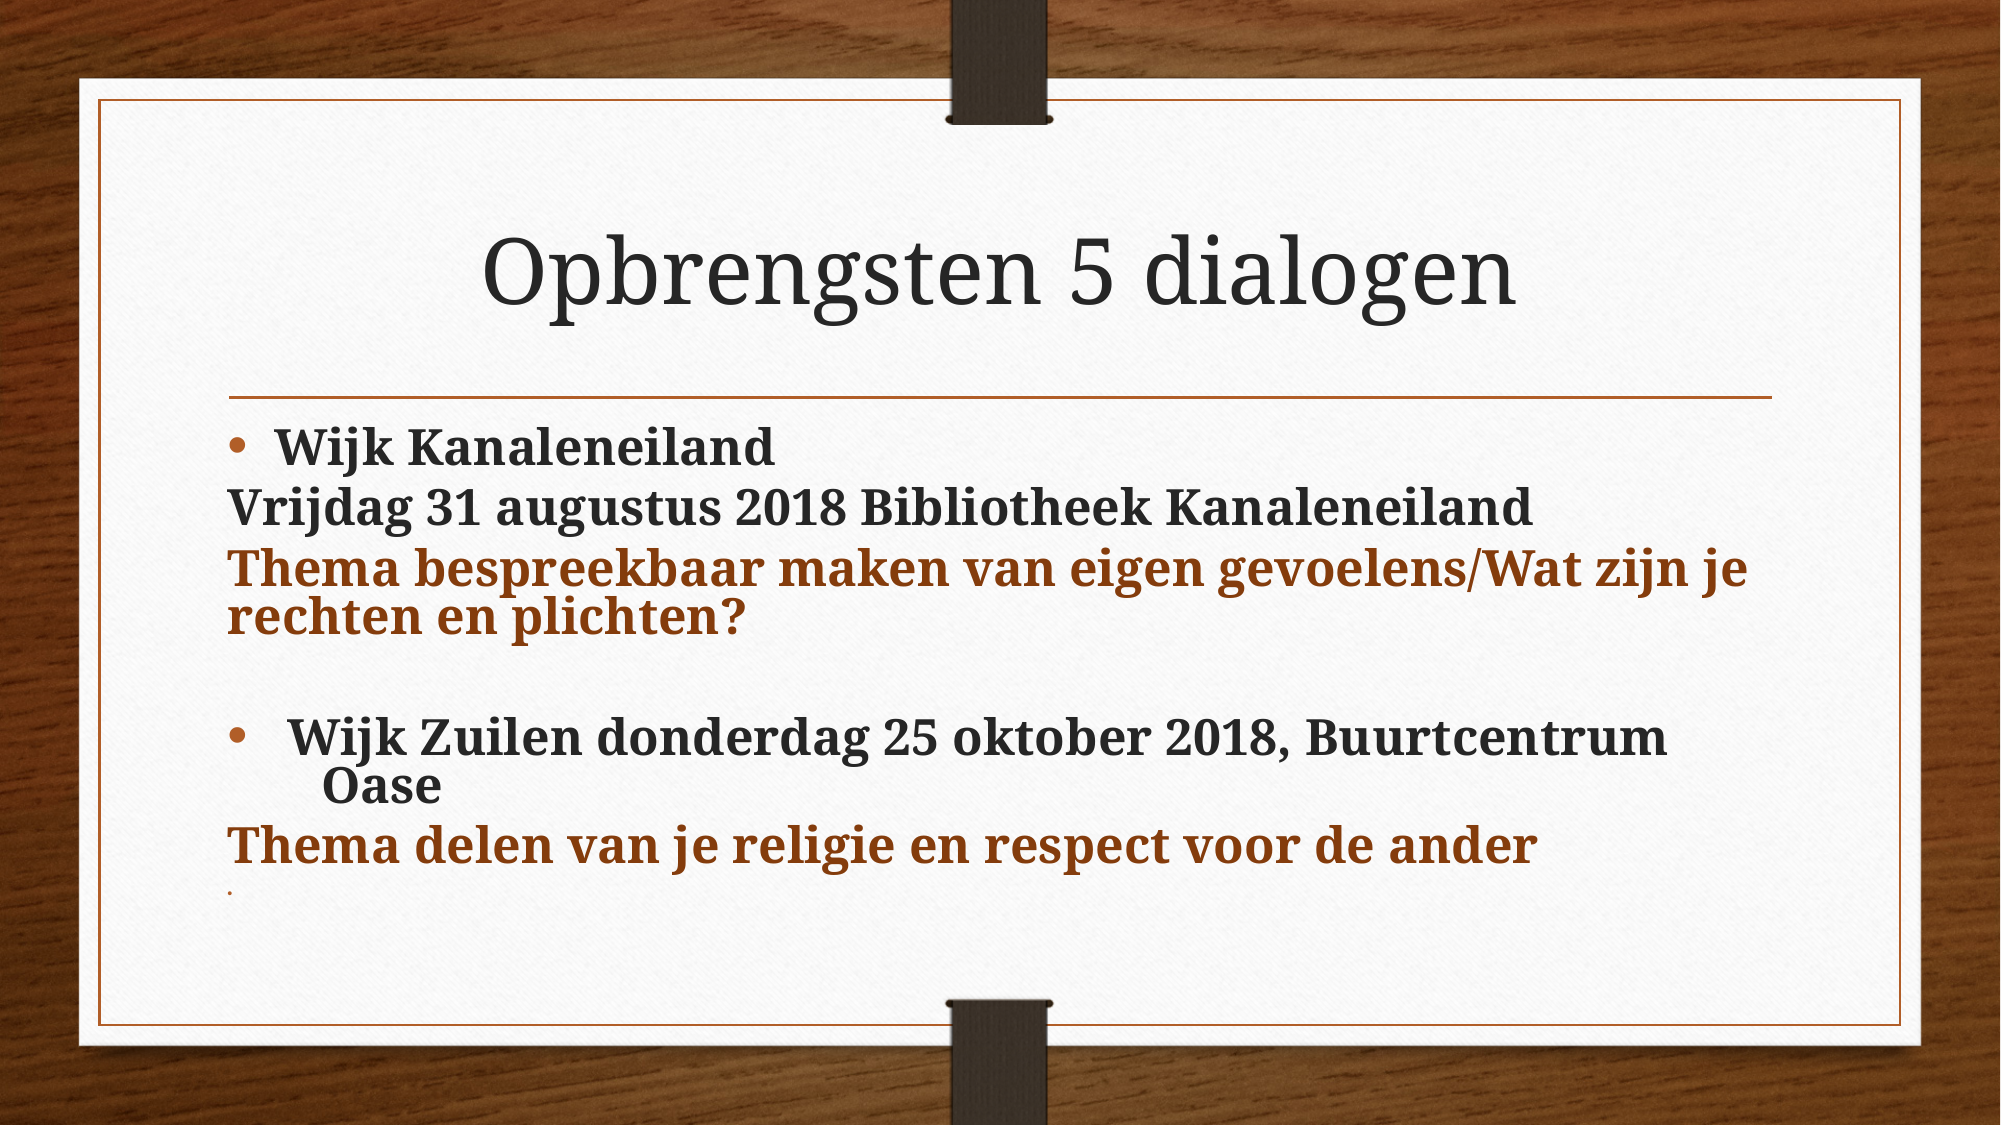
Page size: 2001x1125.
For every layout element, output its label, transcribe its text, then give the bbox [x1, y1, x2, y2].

list Wijk Kanaleneiland Vrijdag 31 augustus 2018 Bibliotheek Kanaleneiland Thema bespreekbaar maken van eigen gevoelens/Wat zijn je rechten en plichten? Wijk Zuilen donderdag 25 oktober 2018, Buurtcentrum Oase Thema delen van je religie en respect voor de ander [212, 419, 1788, 964]
title Opbrengsten 5 dialogen [212, 161, 1788, 376]
